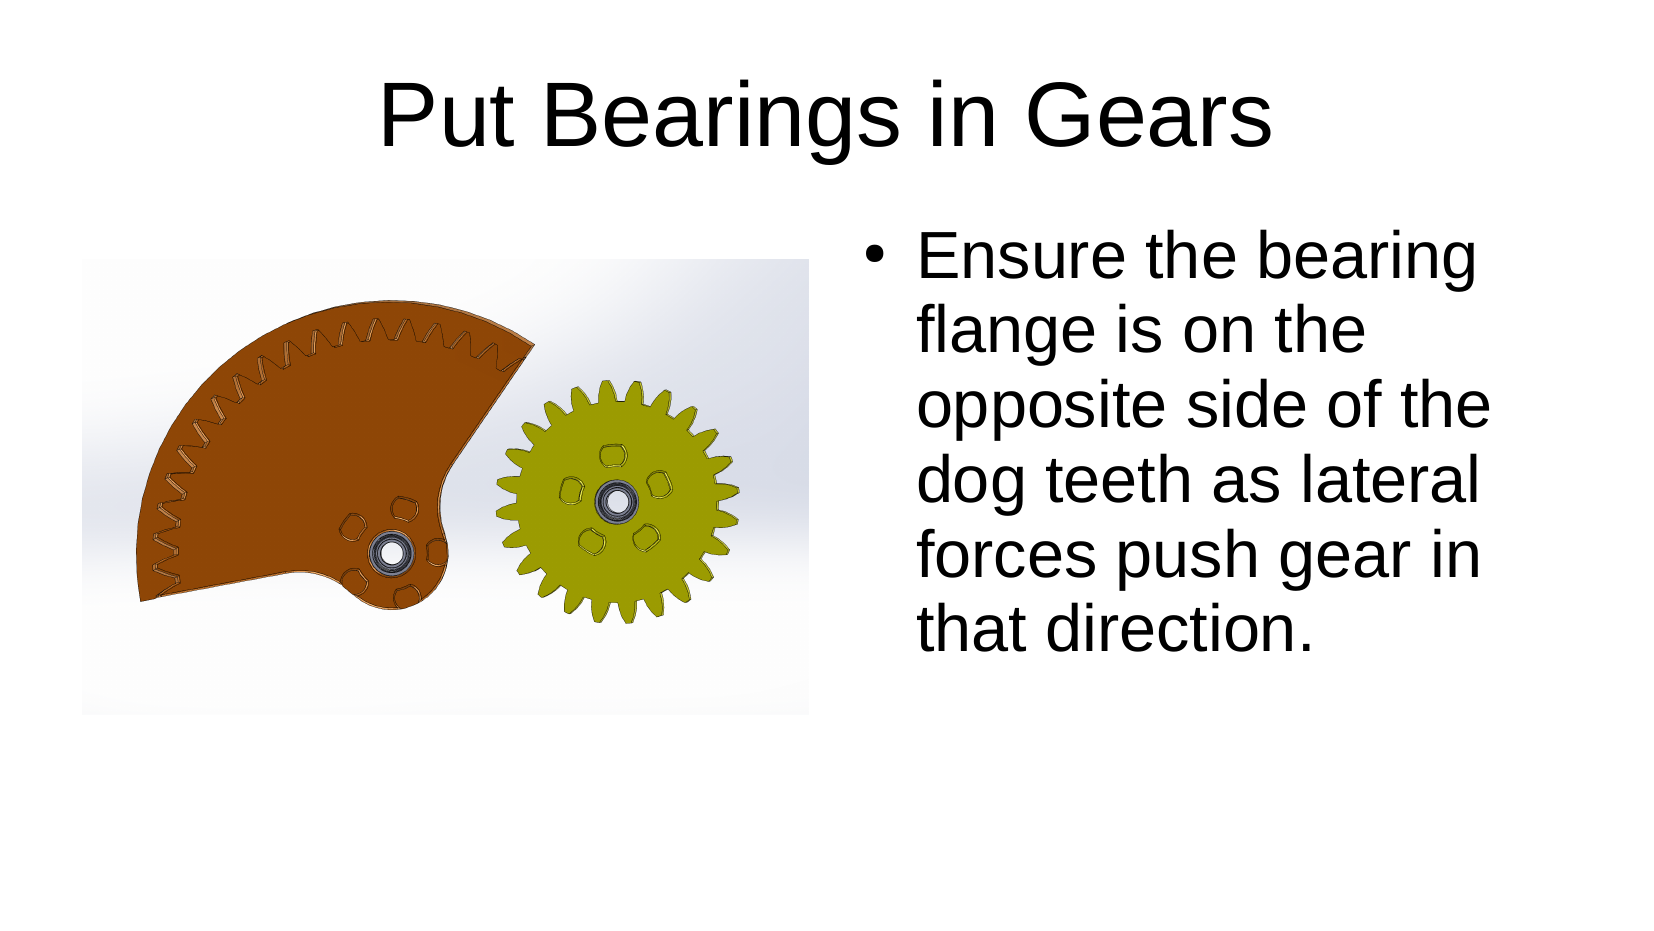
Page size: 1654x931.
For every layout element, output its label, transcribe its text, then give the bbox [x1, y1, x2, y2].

list Ensure the bearing flange is on the opposite side of the dog teeth as lateral forces push gear in that direction. [845, 217, 1572, 758]
title Put Bearings in Gears [82, 37, 1571, 193]
picture [82, 259, 809, 715]
